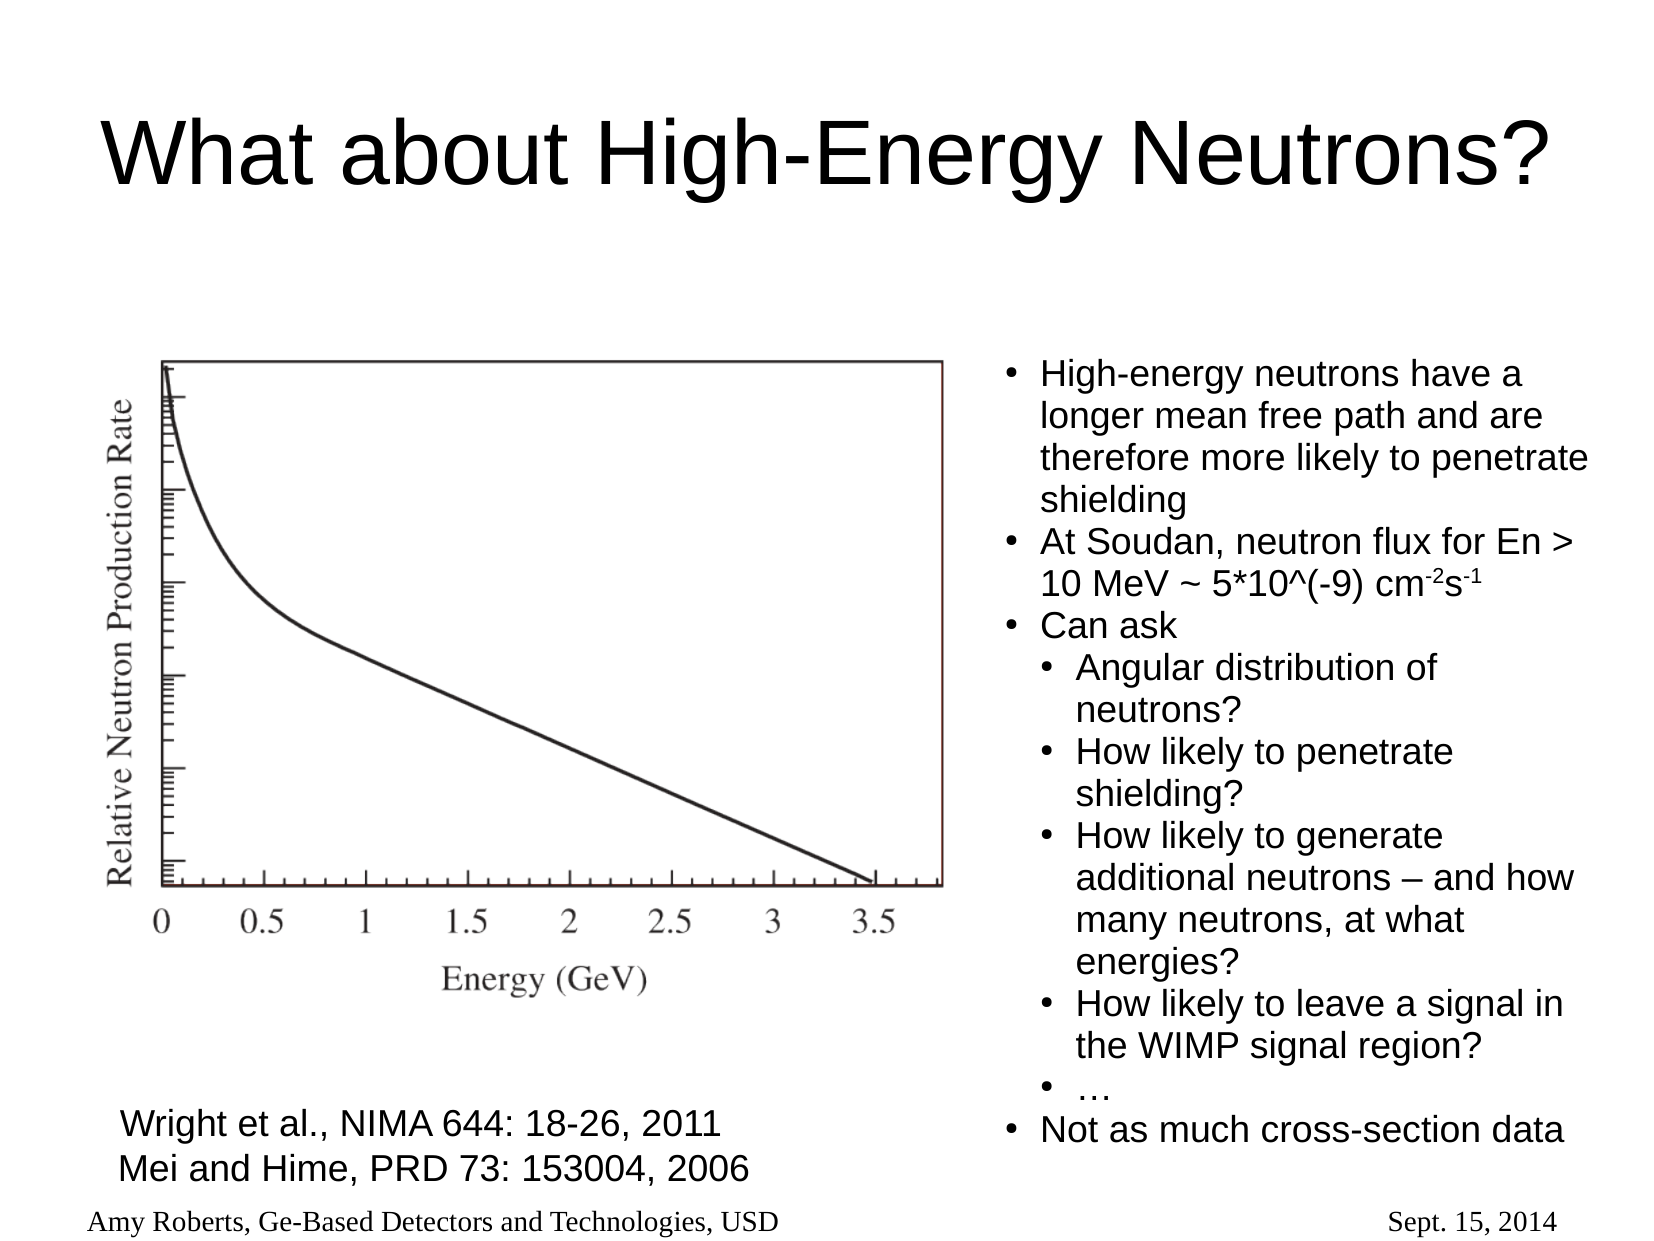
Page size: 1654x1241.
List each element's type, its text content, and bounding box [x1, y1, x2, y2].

text_box High-energy neutrons have a longer mean free path and are therefore more likely to penetrate shielding At Soudan, neutron flux for En > 10 MeV ~ 5*10^(-9) cm-2s-1 Can ask Angular distribution of neutrons? How likely to penetrate shielding? How likely to generate additional neutrons – and how many neutrons, at what energies? How likely to leave a signal in the WIMP signal region? … Not as much cross-section data [990, 345, 1621, 1160]
picture [81, 340, 975, 1010]
text_box Mei and Hime, PRD 73: 153004, 2006 [103, 1140, 766, 1197]
title What about High-Energy Neutrons? [82, 49, 1571, 257]
text_box Wright et al., NIMA 644: 18-26, 2011 [105, 1095, 1021, 1152]
